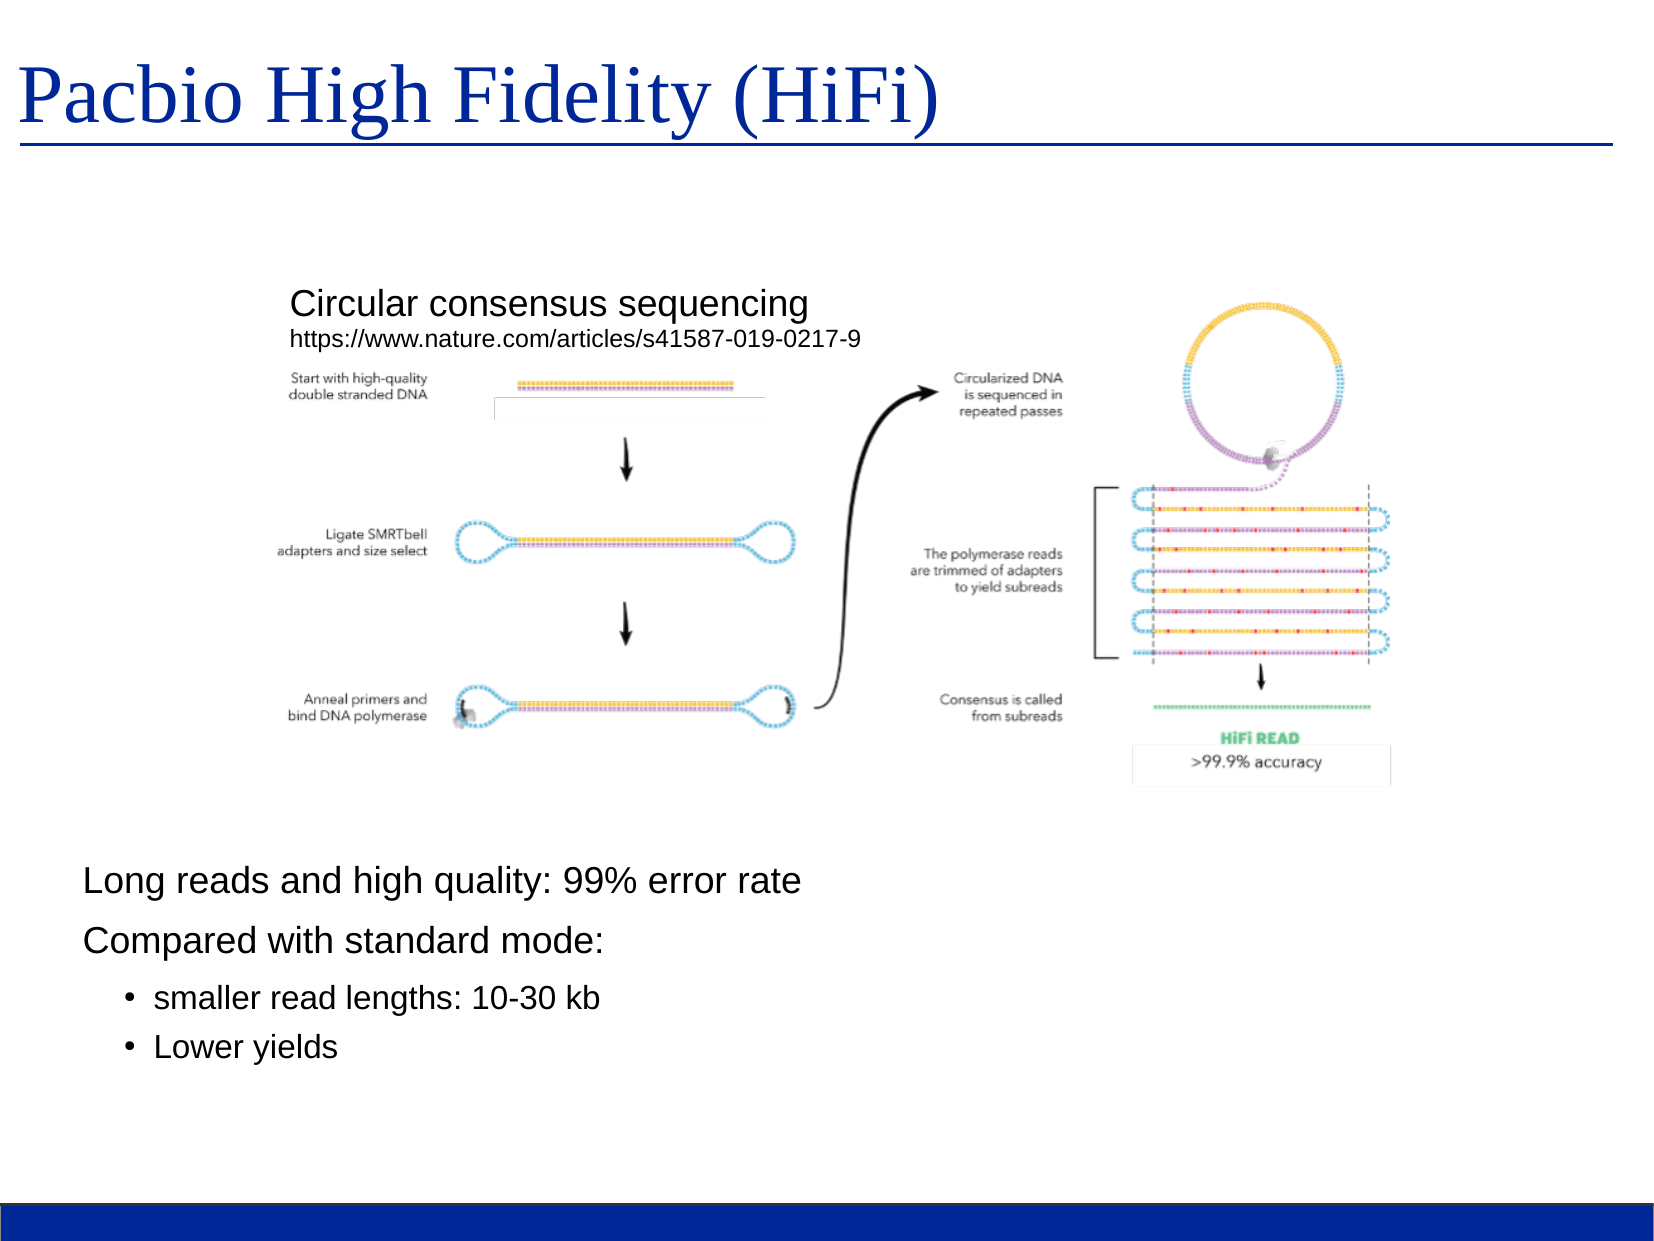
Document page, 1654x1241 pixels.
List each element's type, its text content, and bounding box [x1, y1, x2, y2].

text_box Circular consensus sequencing https://www.nature.com/articles/s41587-019-0217-9 [274, 275, 938, 430]
title Pacbio High Fidelity (HiFi) [17, 0, 1589, 198]
list Long reads and high quality: 99% error rate Compared with standard mode: smaller read lengths: 10-30 kb Lower yields [82, 859, 1571, 1192]
picture [250, 302, 1415, 816]
